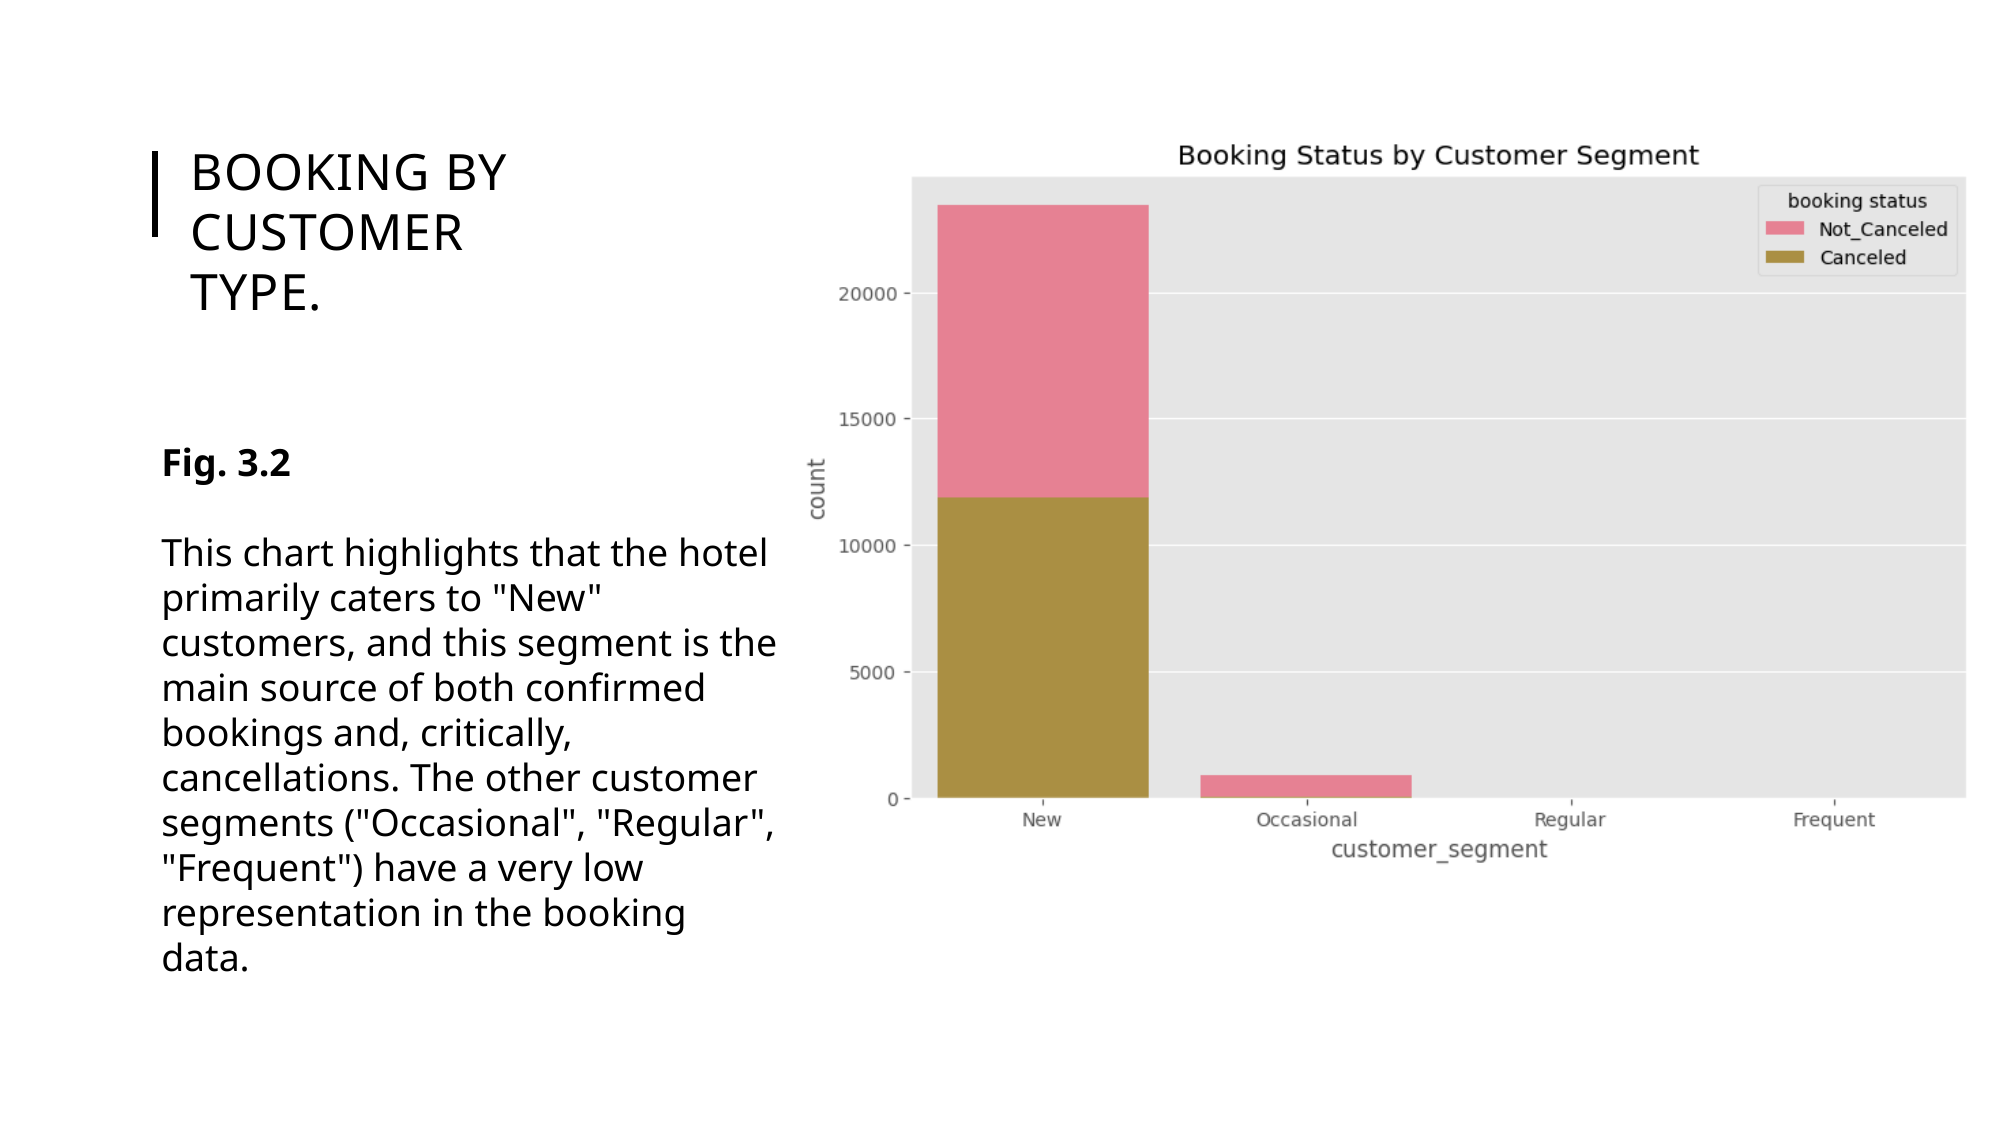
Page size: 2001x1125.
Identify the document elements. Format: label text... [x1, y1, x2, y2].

picture [792, 131, 1980, 875]
text_box Fig. 3.2 This chart highlights that the hotel primarily caters to "New" customers, and this segment is the main source of both confirmed bookings and, critically, cancellations. The other customer segments ("Occasional", "Regular", "Frequent") have a very low representation in the booking data. [146, 431, 794, 1125]
list BOOKING by customer type. [175, 131, 530, 328]
